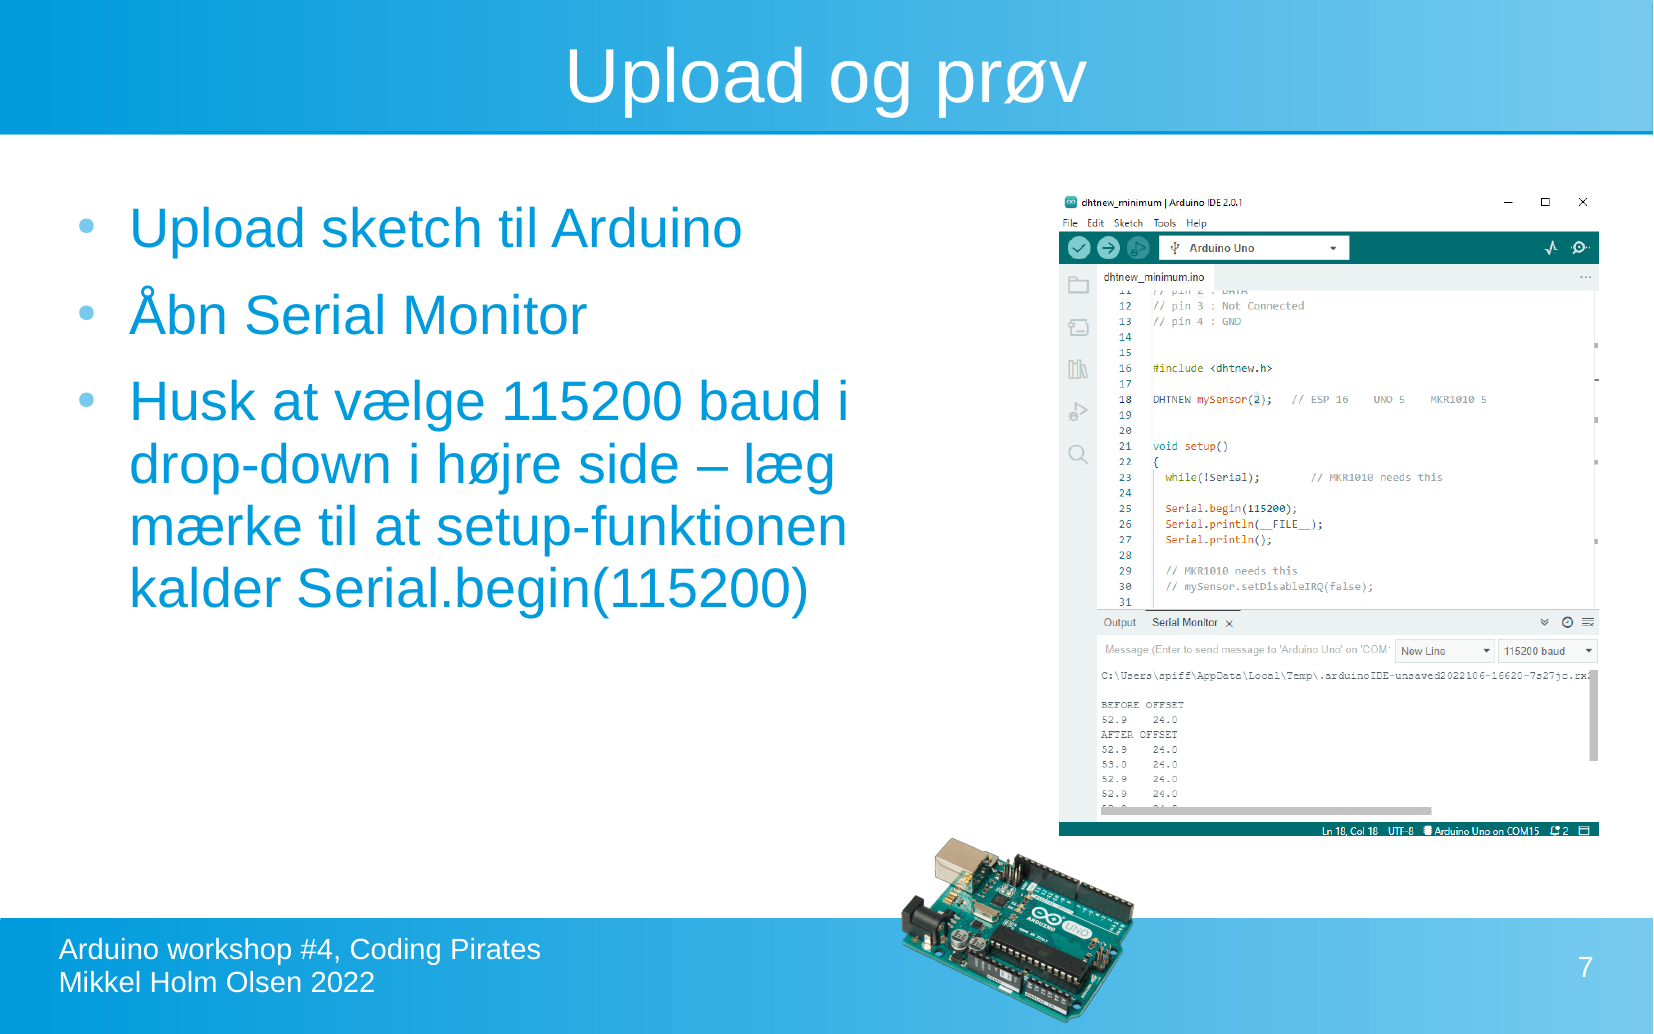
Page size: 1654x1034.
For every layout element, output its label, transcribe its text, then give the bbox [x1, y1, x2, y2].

picture [1059, 190, 1599, 836]
title Upload og prøv [58, 32, 1594, 120]
picture [900, 854, 1138, 1024]
list Upload sketch til Arduino Åbn Serial Monitor Husk at vælge 115200 baud i drop-down i højre side – læg mærke til at setup-funktionen kalder Serial.begin(115200) [58, 196, 1594, 854]
